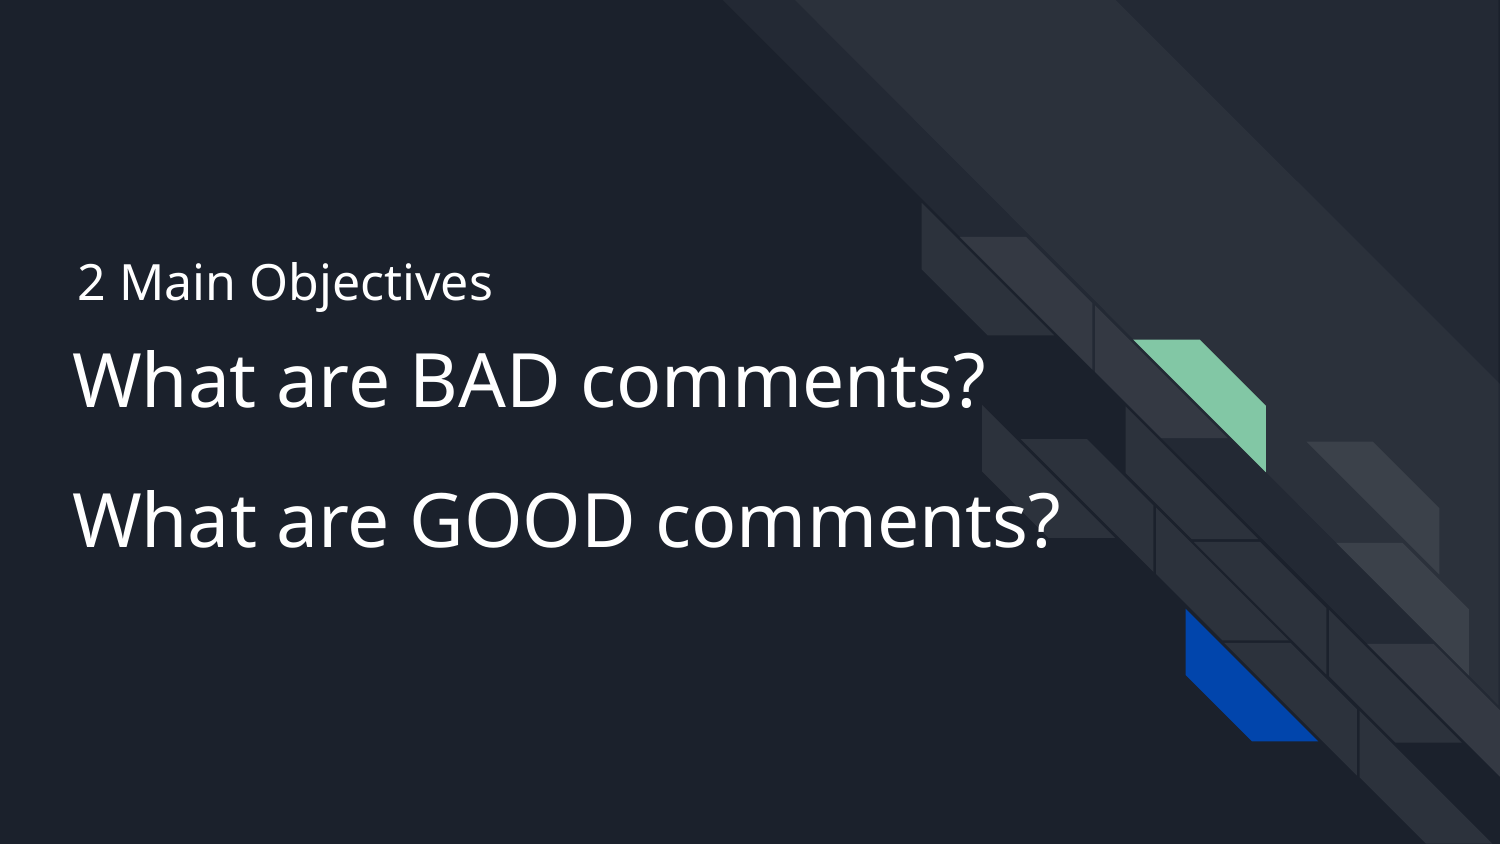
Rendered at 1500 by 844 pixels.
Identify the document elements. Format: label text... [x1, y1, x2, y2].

text_box What are GOOD comments? [57, 482, 1192, 553]
text_box What are BAD comments? [56, 342, 1313, 413]
title 2 Main Objectives [62, 235, 1218, 316]
